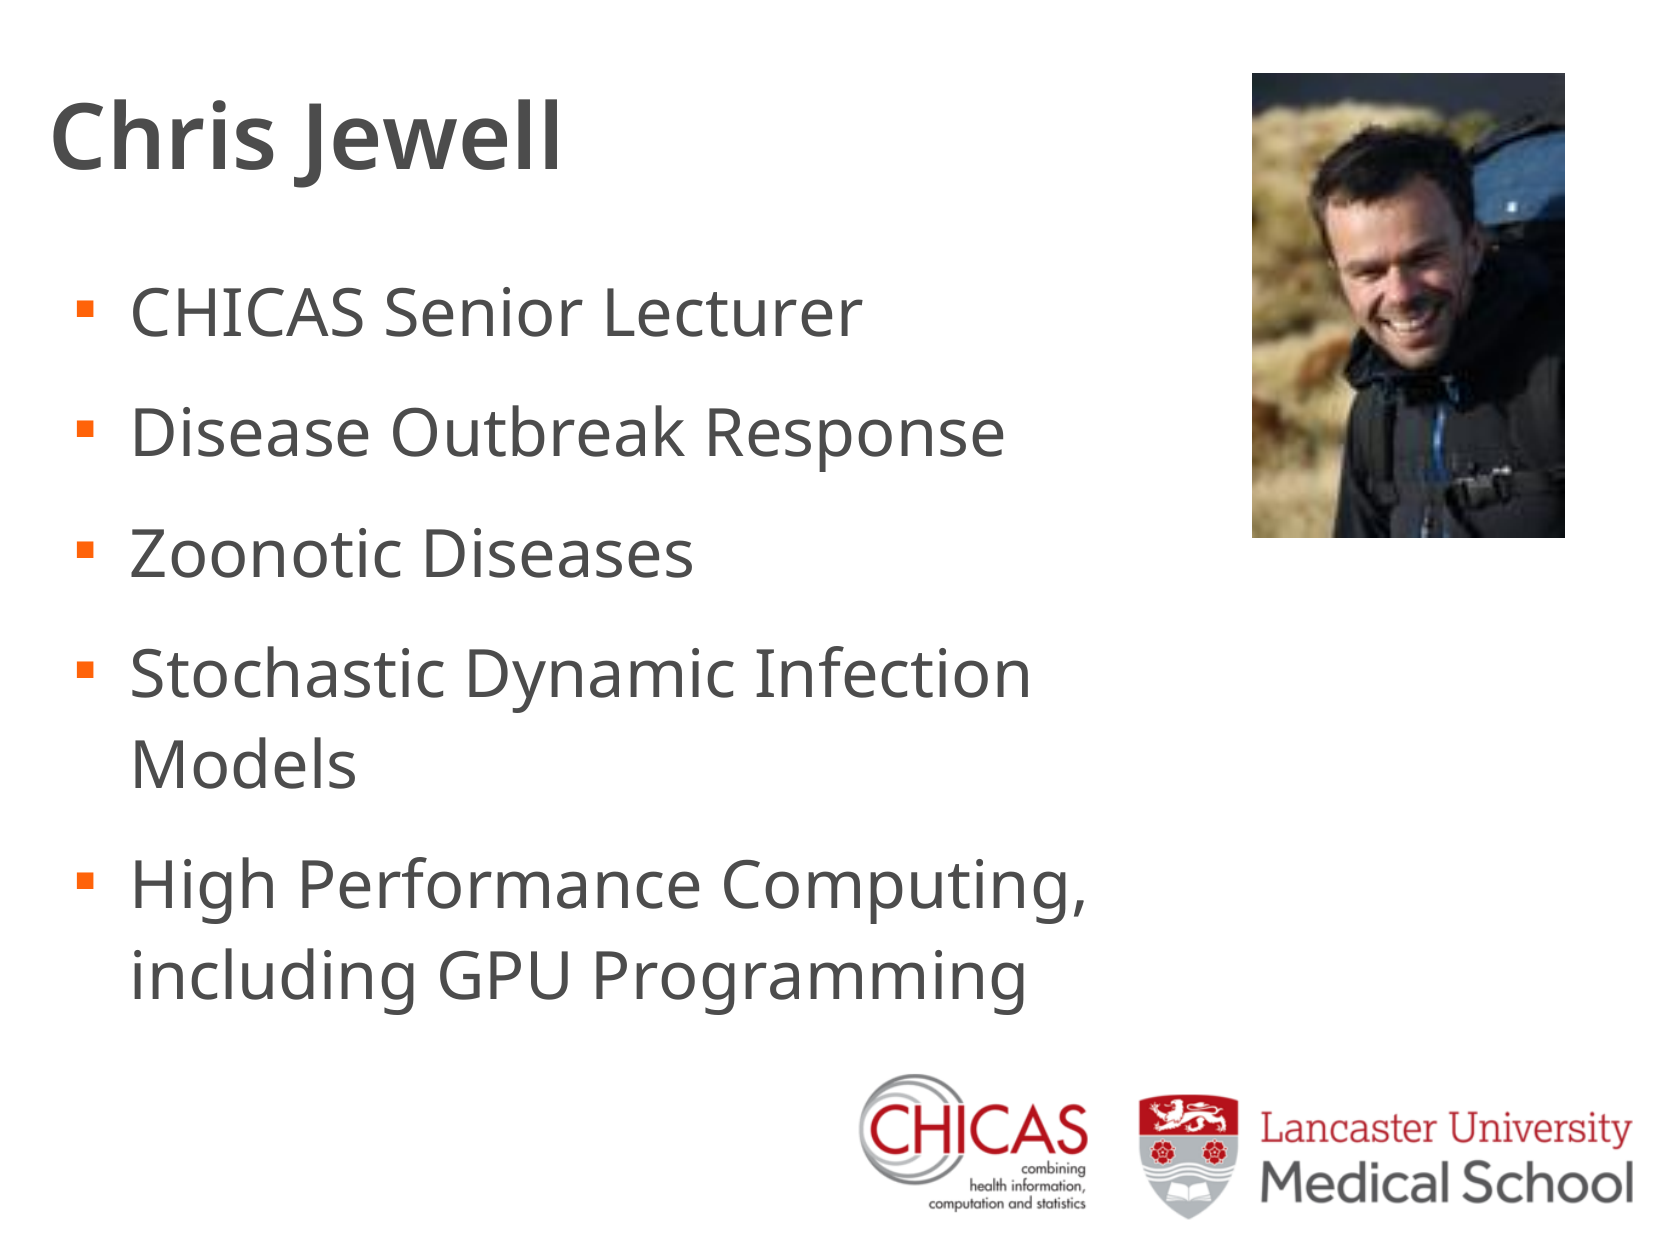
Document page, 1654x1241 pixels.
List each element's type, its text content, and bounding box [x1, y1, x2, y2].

title Chris Jewell [48, 62, 1270, 206]
list CHICAS Senior Lecturer Disease Outbreak Response Zoonotic Diseases Stochastic Dynamic Infection Models High Performance Computing, including GPU Programming [59, 265, 1196, 1092]
picture [105, 4, 1654, 1241]
